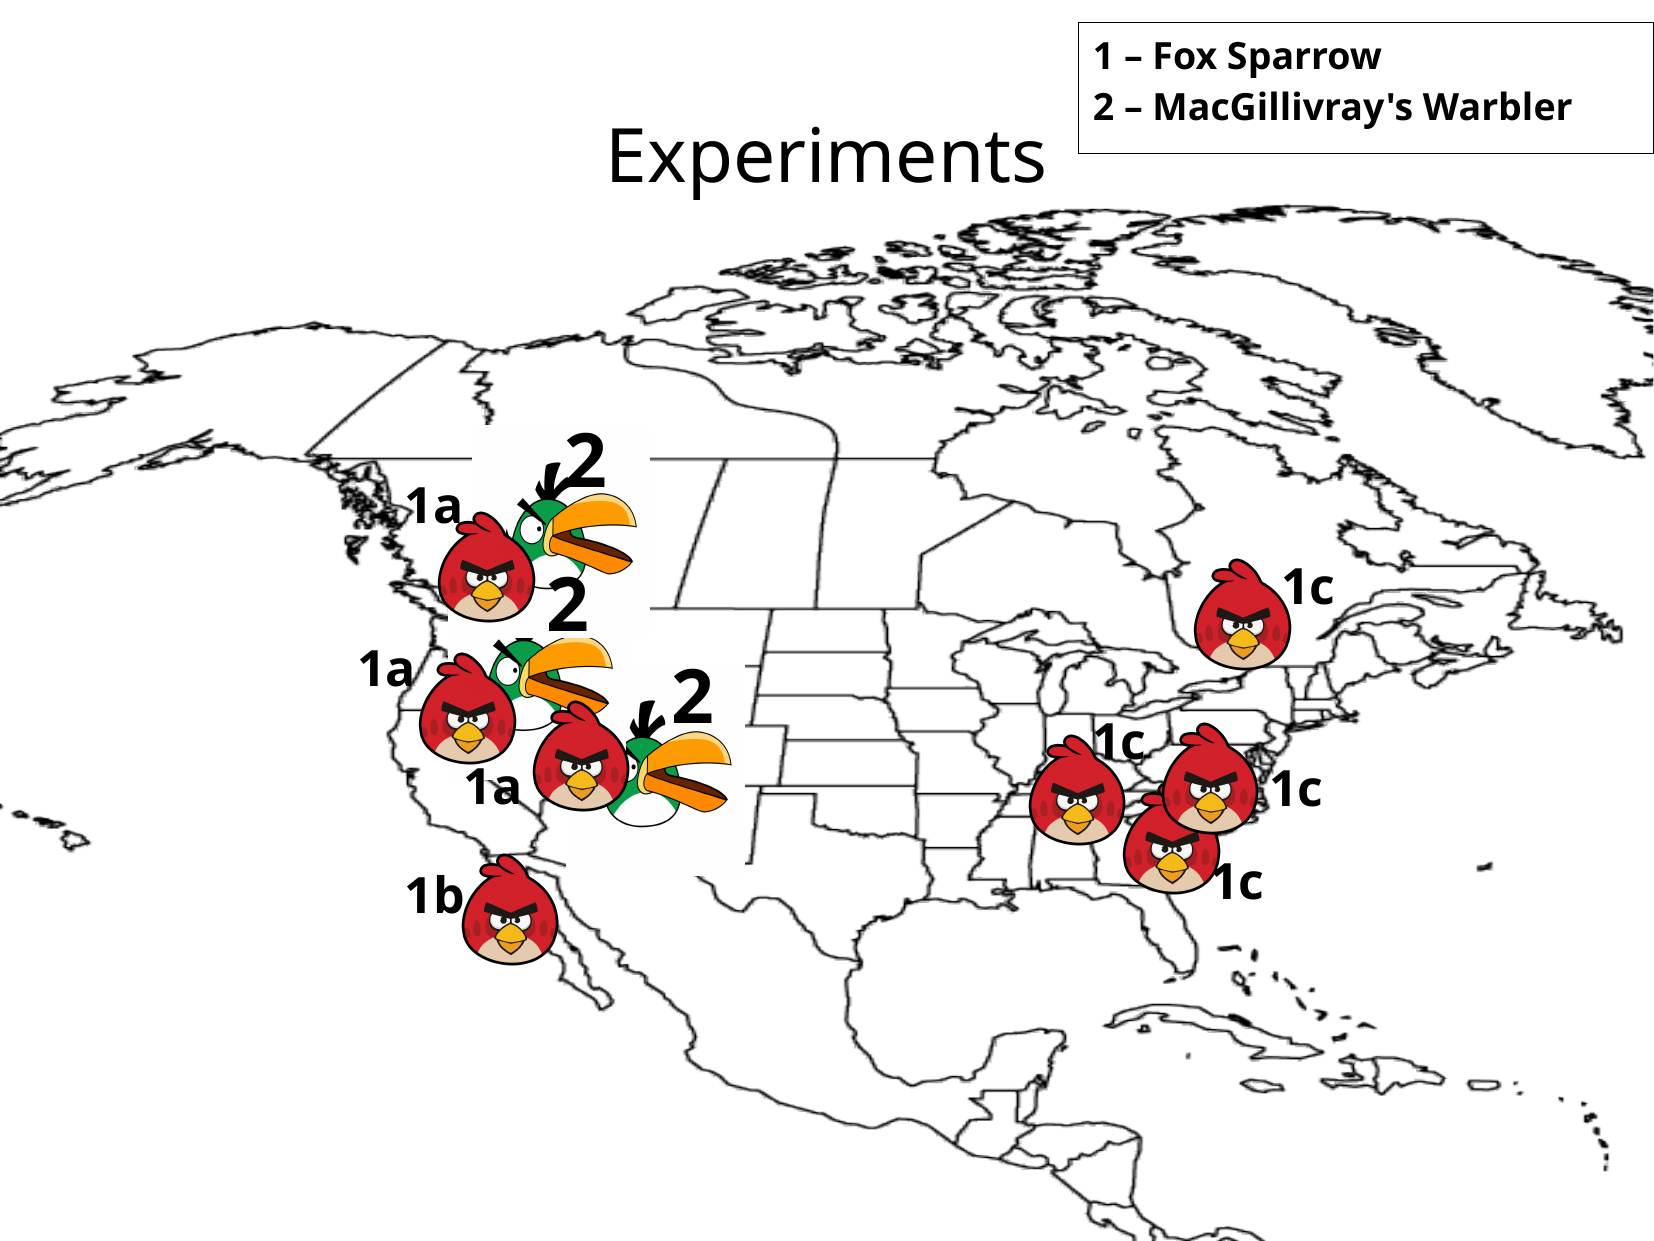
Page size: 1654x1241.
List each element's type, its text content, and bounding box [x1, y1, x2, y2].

text_box 1a [448, 744, 554, 837]
text_box 2 [656, 636, 745, 768]
text_box 1b [389, 852, 482, 945]
text_box 2 [531, 543, 620, 675]
text_box 1c [1254, 745, 1347, 839]
text_box 1c [1195, 838, 1288, 932]
text_box 1 – Fox Sparrow 2 – MacGillivray's Warbler [1078, 22, 1654, 154]
text_box 1c [1266, 543, 1359, 636]
title Experiments [82, 49, 1571, 257]
text_box 1a [389, 462, 495, 556]
text_box 1c [1077, 698, 1170, 792]
text_box 1a [342, 625, 448, 719]
picture [0, 200, 1654, 1241]
text_box 2 [549, 399, 638, 532]
